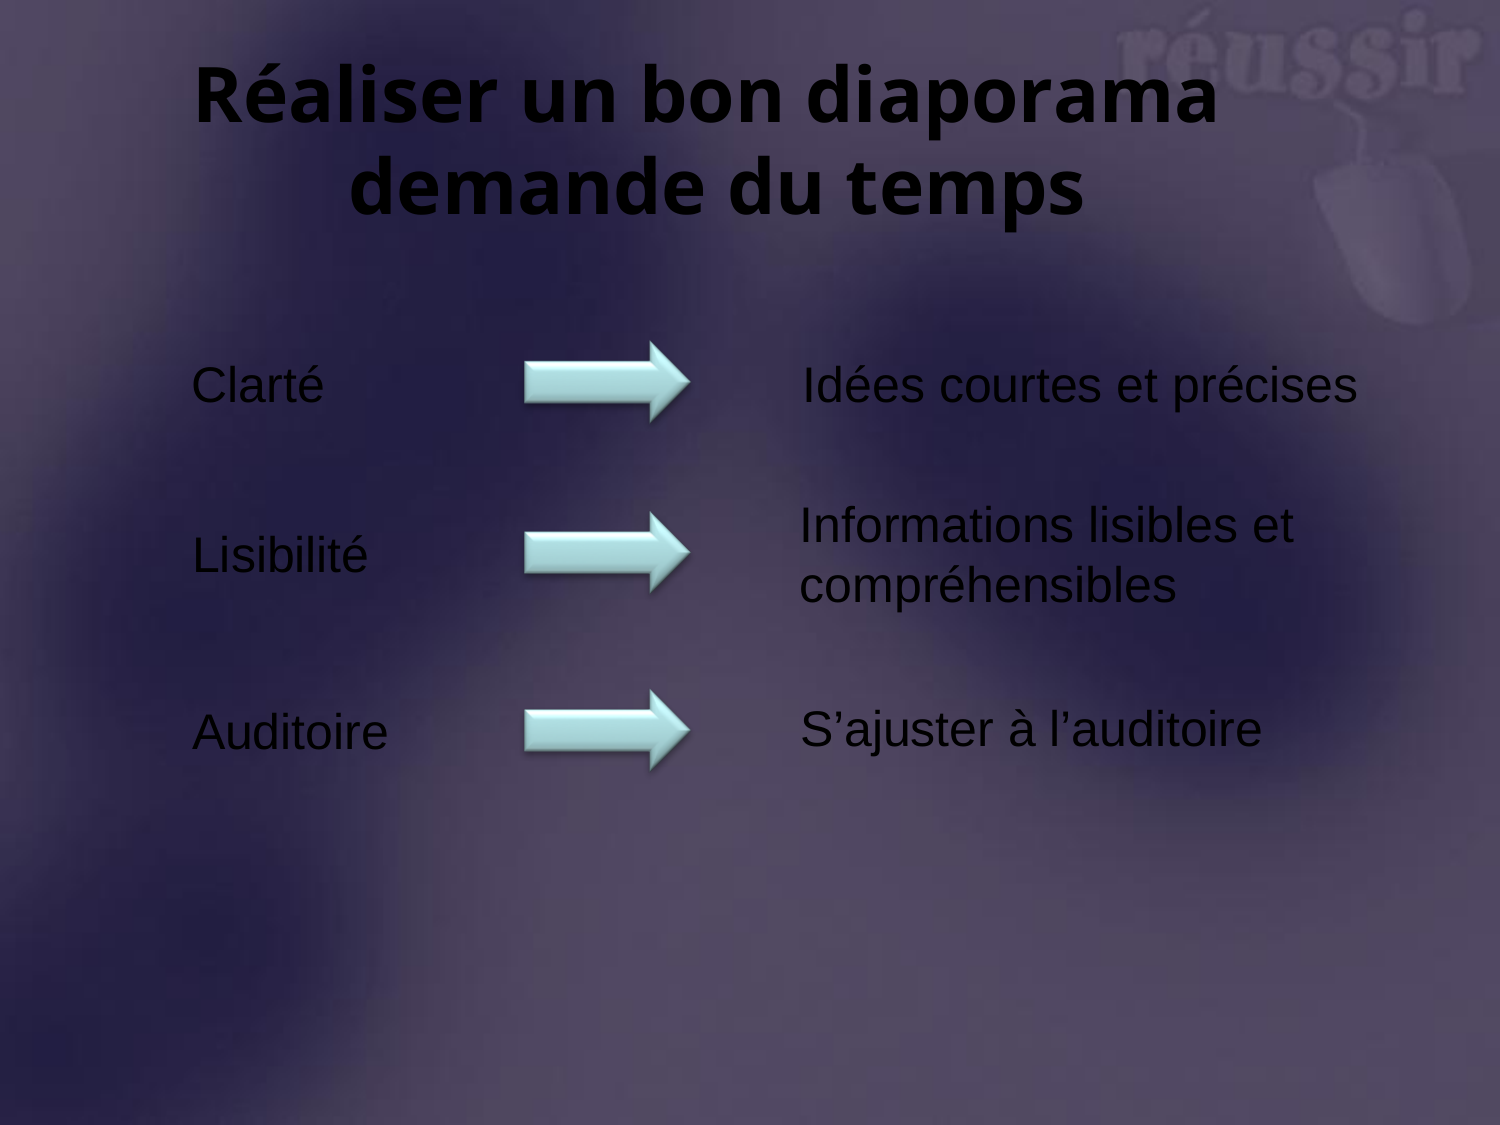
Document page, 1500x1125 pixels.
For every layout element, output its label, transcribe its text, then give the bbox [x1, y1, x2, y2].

text_box Idées courtes et précises [788, 344, 1374, 420]
text_box Clarté [176, 344, 340, 420]
text_box S’ajuster à l’auditoire [785, 688, 1407, 771]
text_box Lisibilité [177, 515, 385, 591]
picture [0, 0, 1500, 1125]
text_box Auditoire [177, 691, 405, 768]
text_box Réaliser un bon diaporama demande du temps [58, 37, 1376, 238]
text_box Informations lisibles et compréhensibles [785, 484, 1442, 621]
